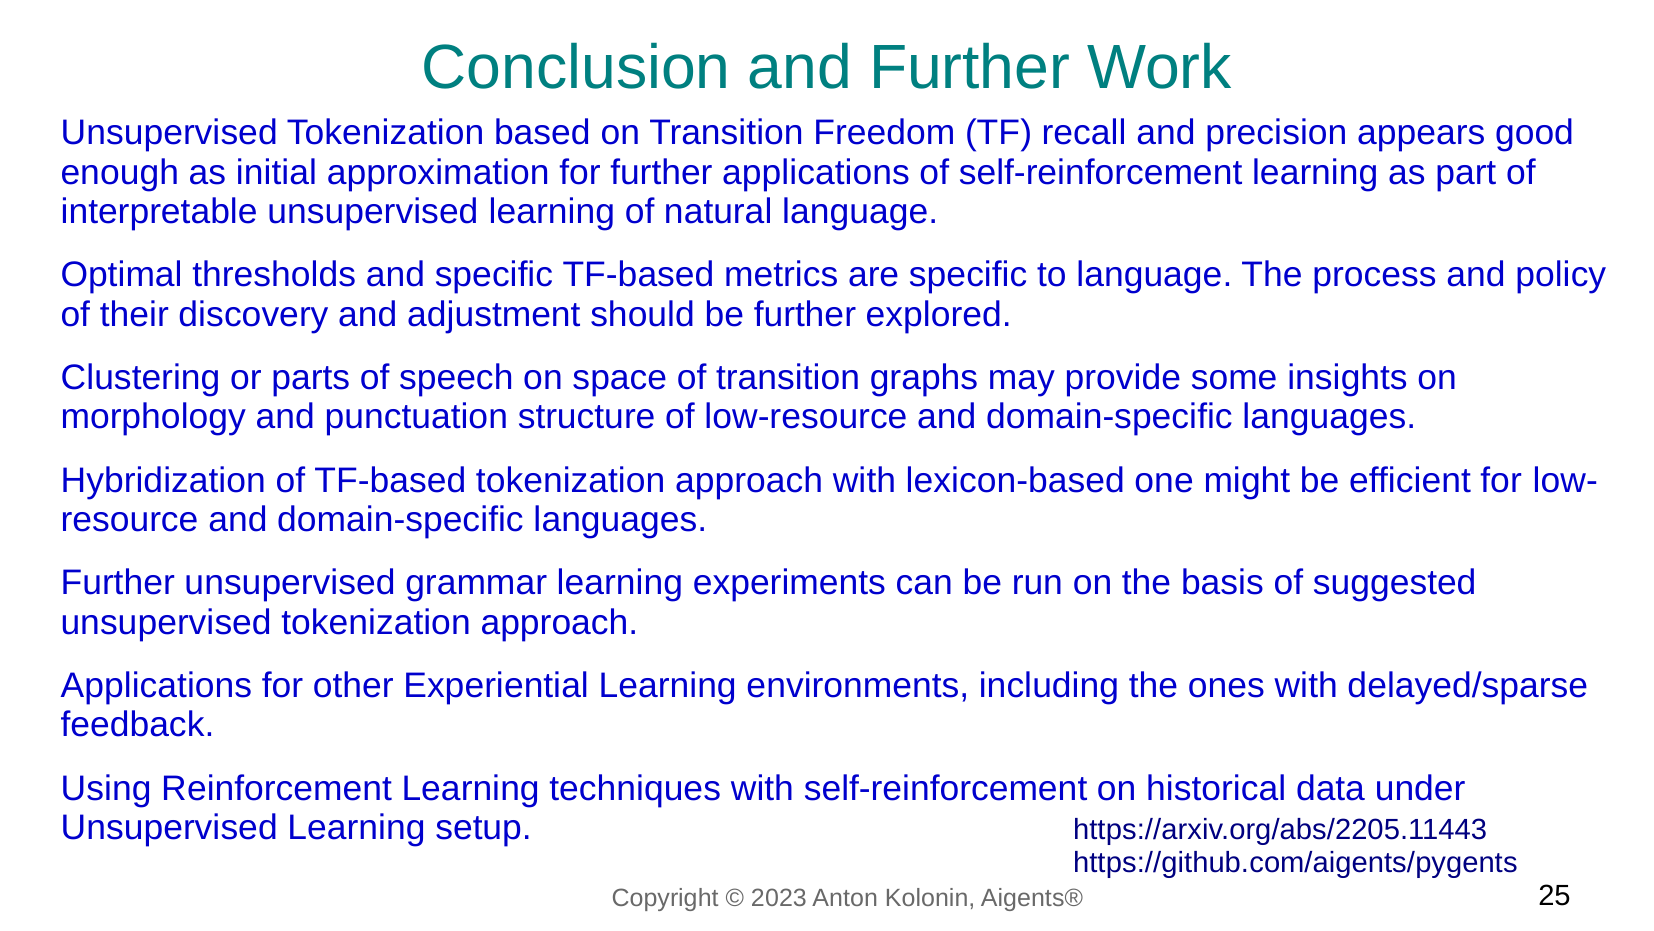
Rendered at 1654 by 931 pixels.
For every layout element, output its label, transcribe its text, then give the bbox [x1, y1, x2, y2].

text_box Unsupervised Tokenization based on Transition Freedom (TF) recall and precision appears good enough as initial approximation for further applications of self-reinforcement learning as part of interpretable unsupervised learning of natural language. Optimal thresholds and specific TF-based metrics are specific to language. The process and policy of their discovery and adjustment should be further explored. Clustering or parts of speech on space of transition graphs may provide some insights on morphology and punctuation structure of low-resource and domain-specific languages. Hybridization of TF-based tokenization approach with lexicon-based one might be efficient for low-resource and domain-specific languages. Further unsupervised grammar learning experiments can be run on the basis of suggested unsupervised tokenization approach. Applications for other Experiential Learning environments, including the ones with delayed/sparse feedback. Using Reinforcement Learning techniques with self-reinforcement on historical data under Unsupervised Learning setup. [40, 100, 1614, 857]
text_box https://github.com/aigents/pygents [1058, 839, 1654, 896]
text_box https://arxiv.org/abs/2205.11443 [1058, 805, 1503, 854]
text_box Conclusion and Further Work [0, 0, 1630, 135]
